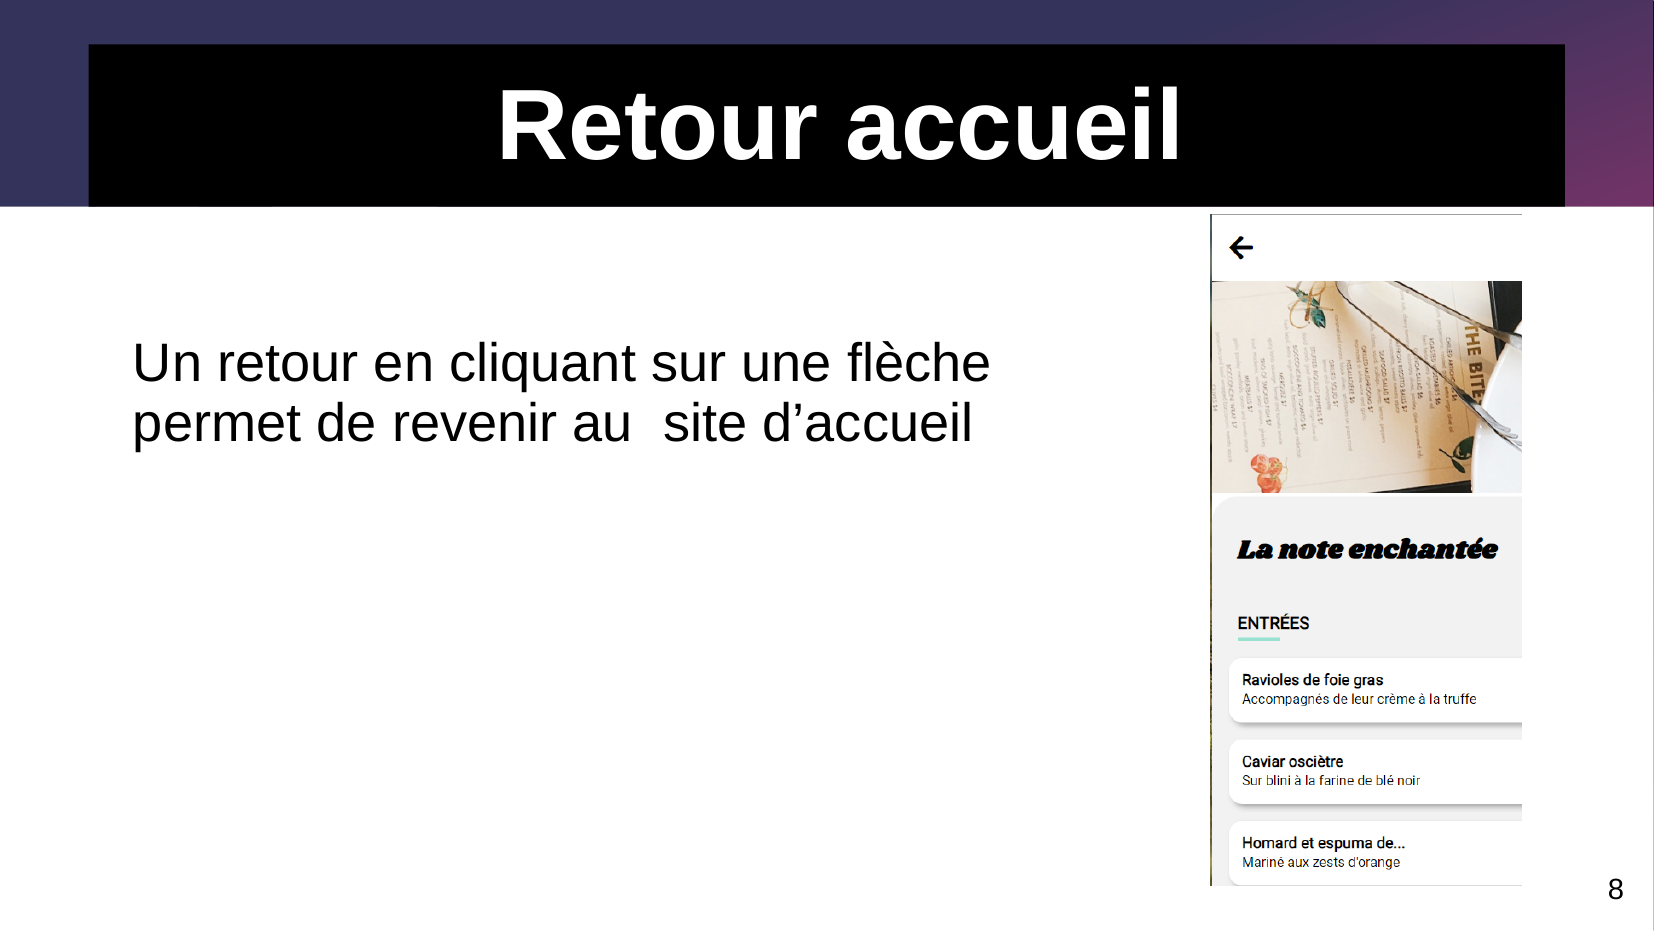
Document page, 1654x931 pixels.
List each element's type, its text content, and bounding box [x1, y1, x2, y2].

picture [1210, 214, 1522, 886]
text_box Un retour en cliquant sur une flèche permet de revenir au site d’accueil [118, 324, 1123, 680]
title Retour accueil [88, 44, 1565, 207]
